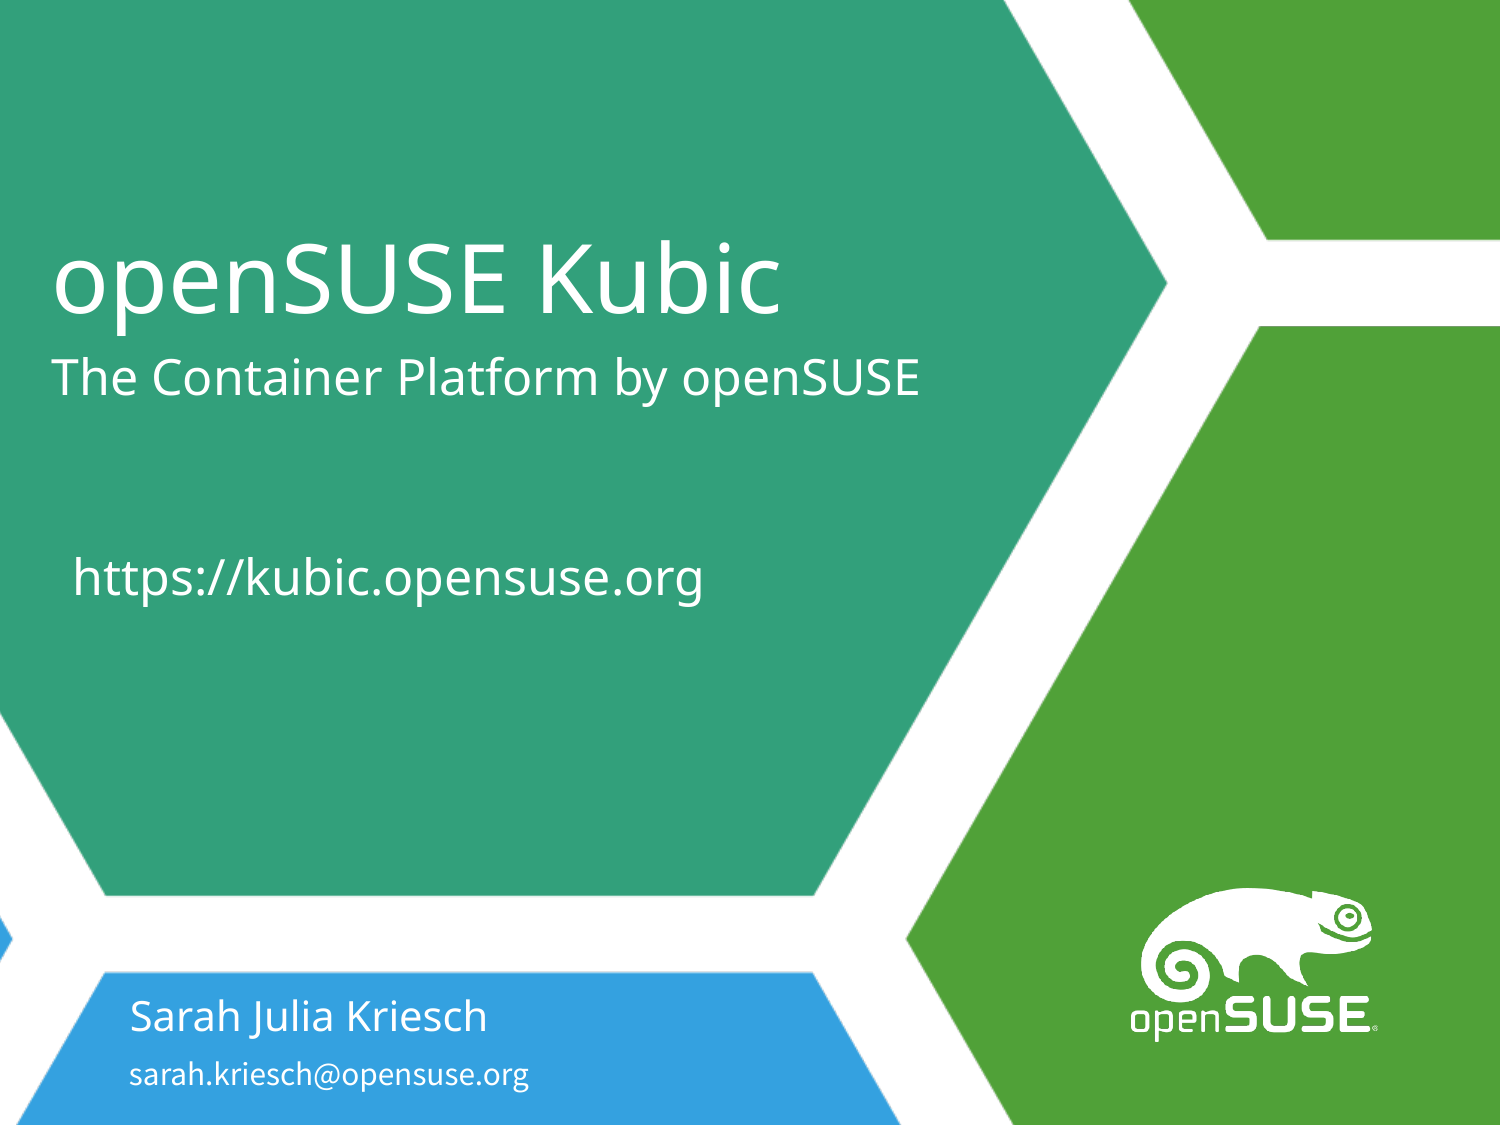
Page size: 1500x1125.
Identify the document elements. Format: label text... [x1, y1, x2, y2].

picture [0, 0, 1500, 1125]
title openSUSE Kubic The Container Platform by openSUSE [51, 136, 1101, 410]
text_box https://kubic.opensuse.org [57, 534, 799, 613]
list Sarah Julia Kriesch sarah.kriesch@opensuse.org [126, 986, 751, 1125]
